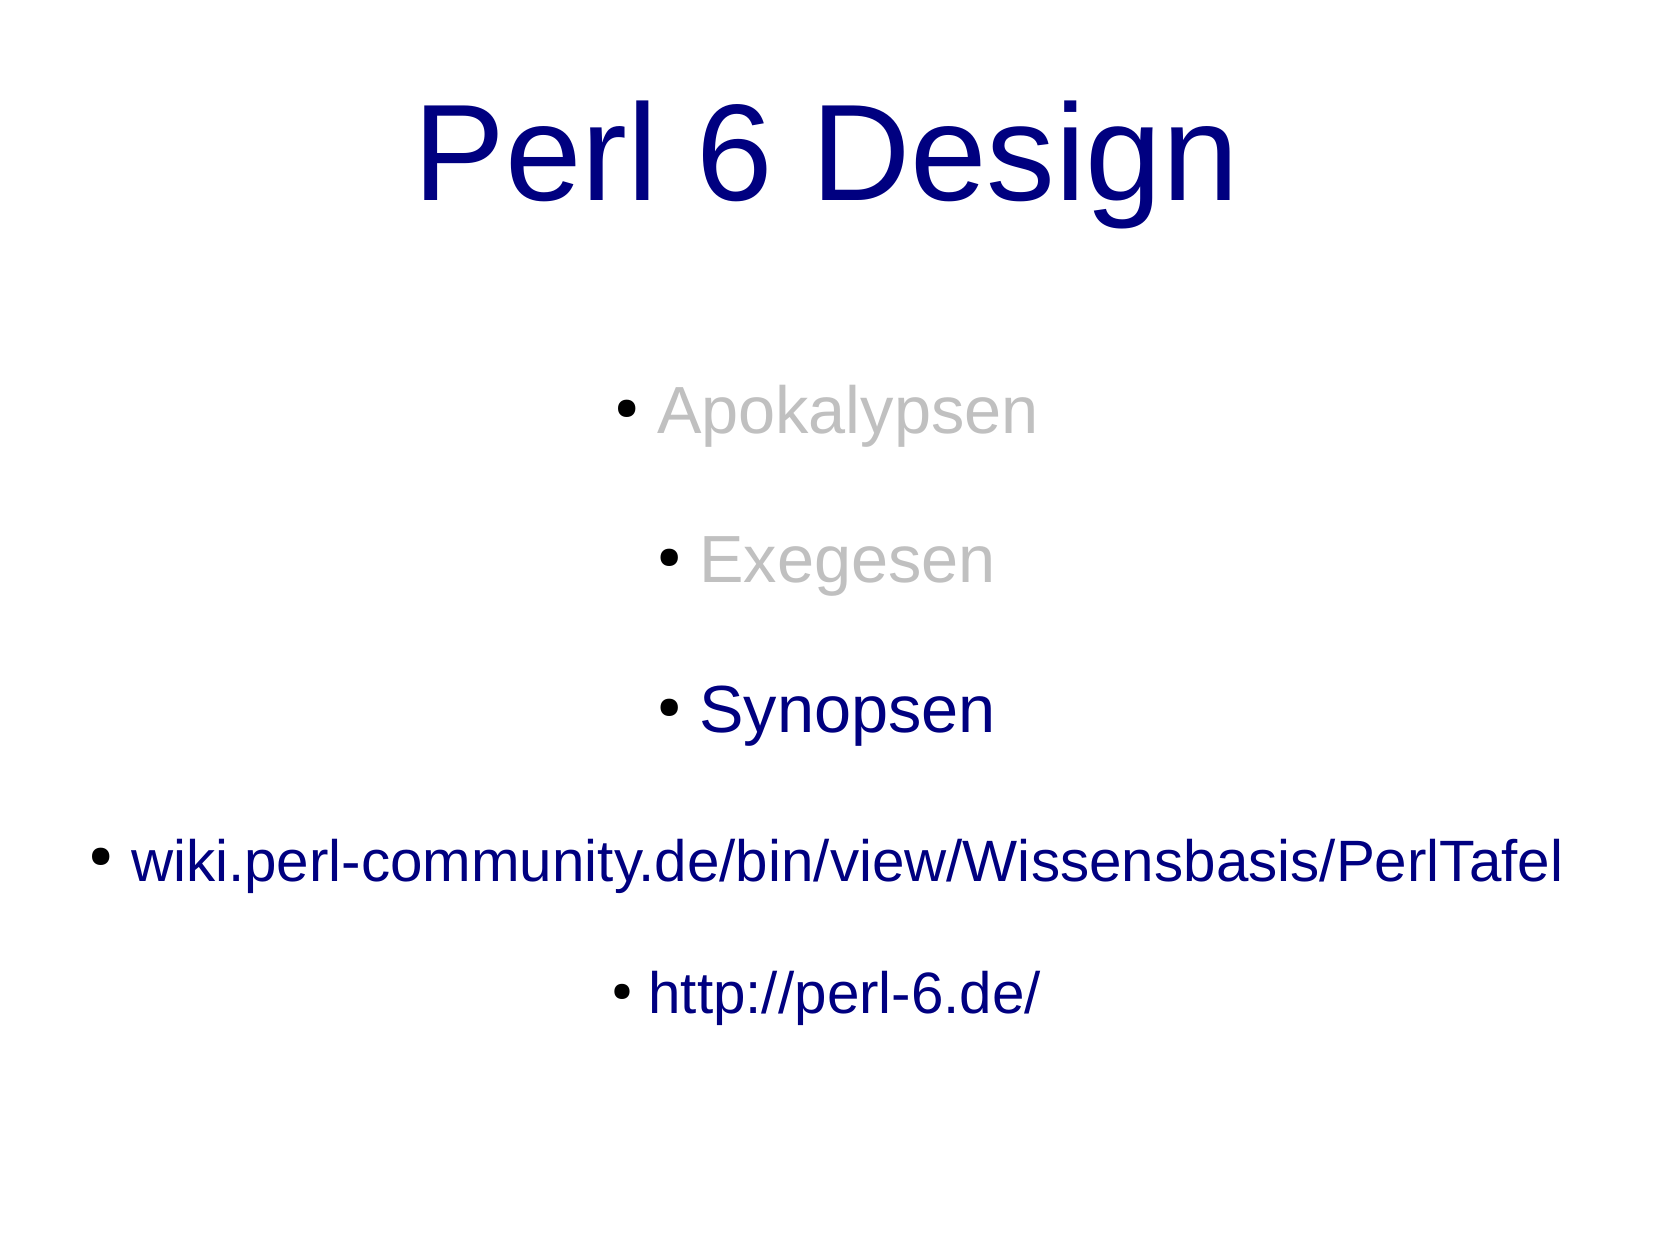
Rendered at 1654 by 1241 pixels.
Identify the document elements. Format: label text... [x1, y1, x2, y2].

subtitle Apokalypsen Exegesen Synopsen wiki.perl-community.de/bin/view/Wissensbasis/PerlTafel http://perl-6.de/ [82, 290, 1571, 1109]
title Perl 6 Design [82, 49, 1571, 257]
